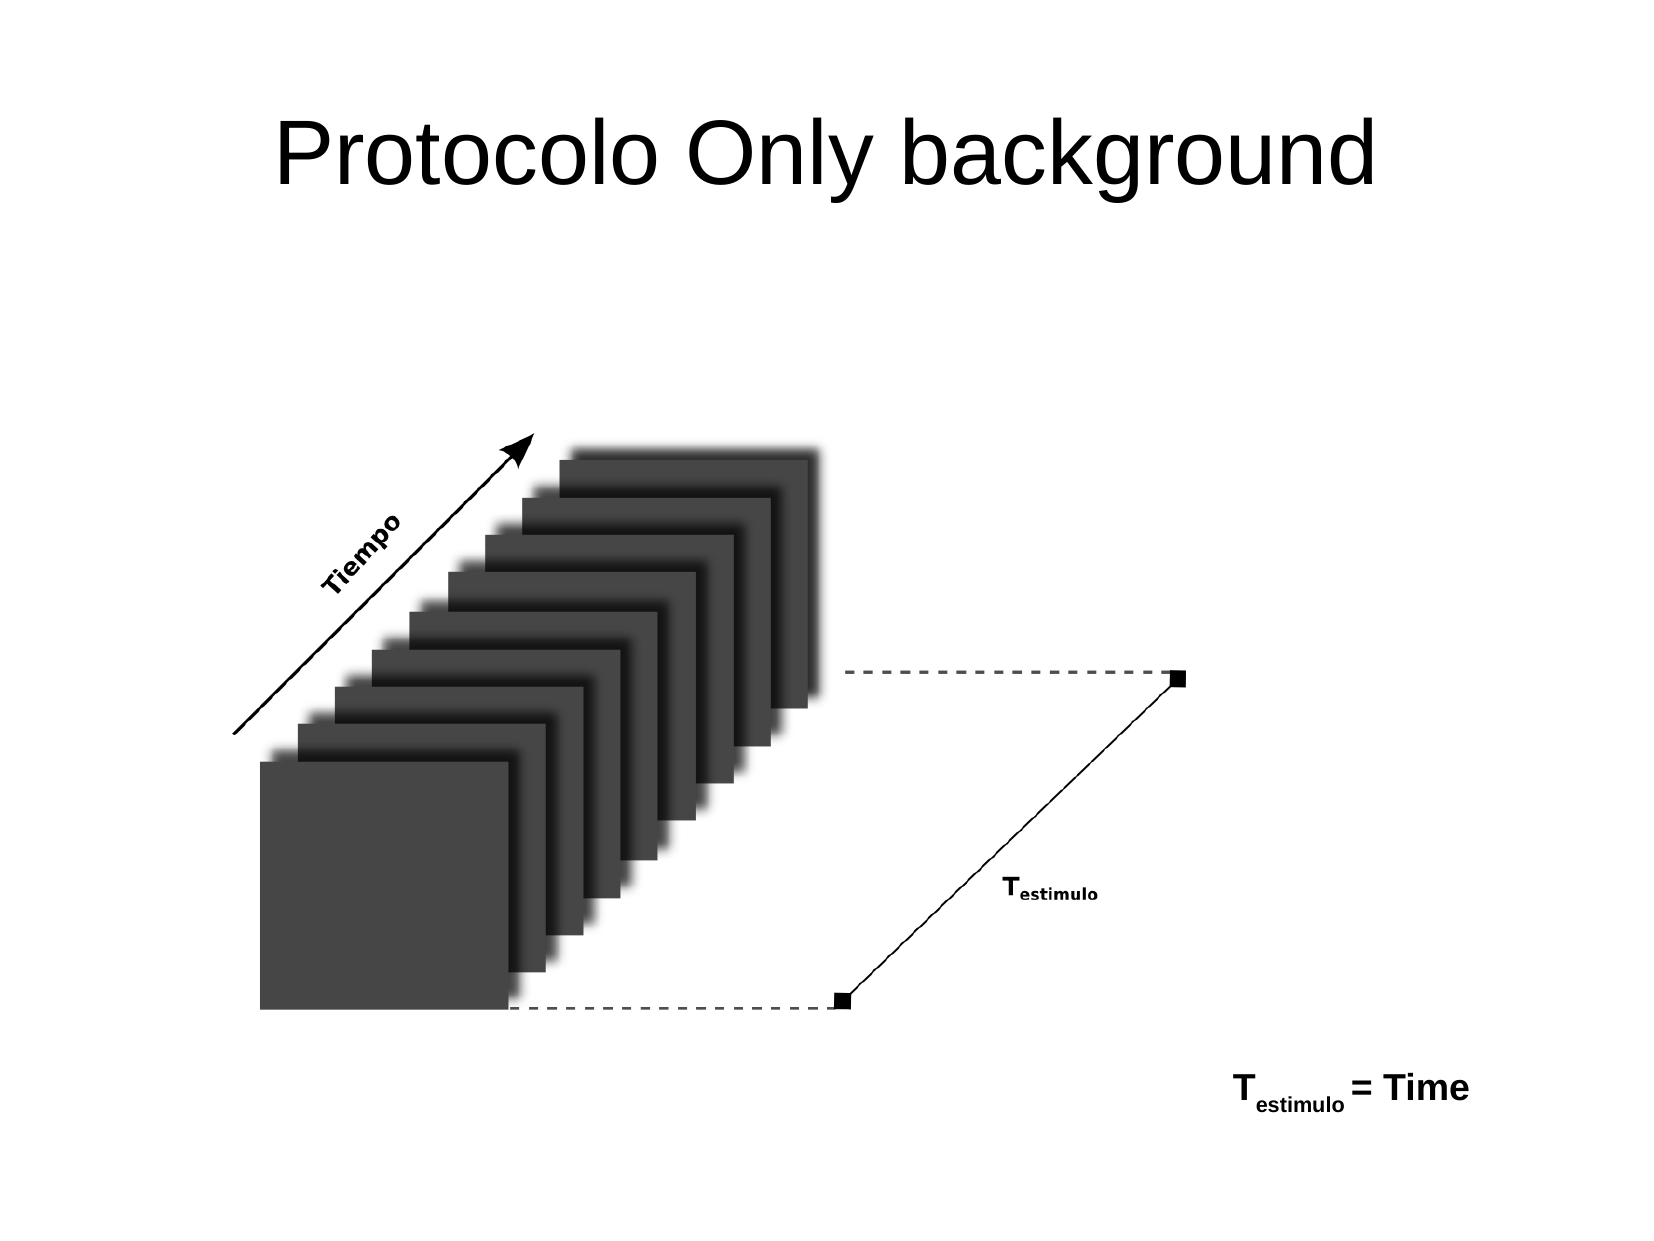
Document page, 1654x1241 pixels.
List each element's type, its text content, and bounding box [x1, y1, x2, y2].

title Protocolo Only background [82, 49, 1571, 257]
picture [232, 432, 1186, 1010]
text_box Testimulo = Time [1218, 1059, 1486, 1126]
